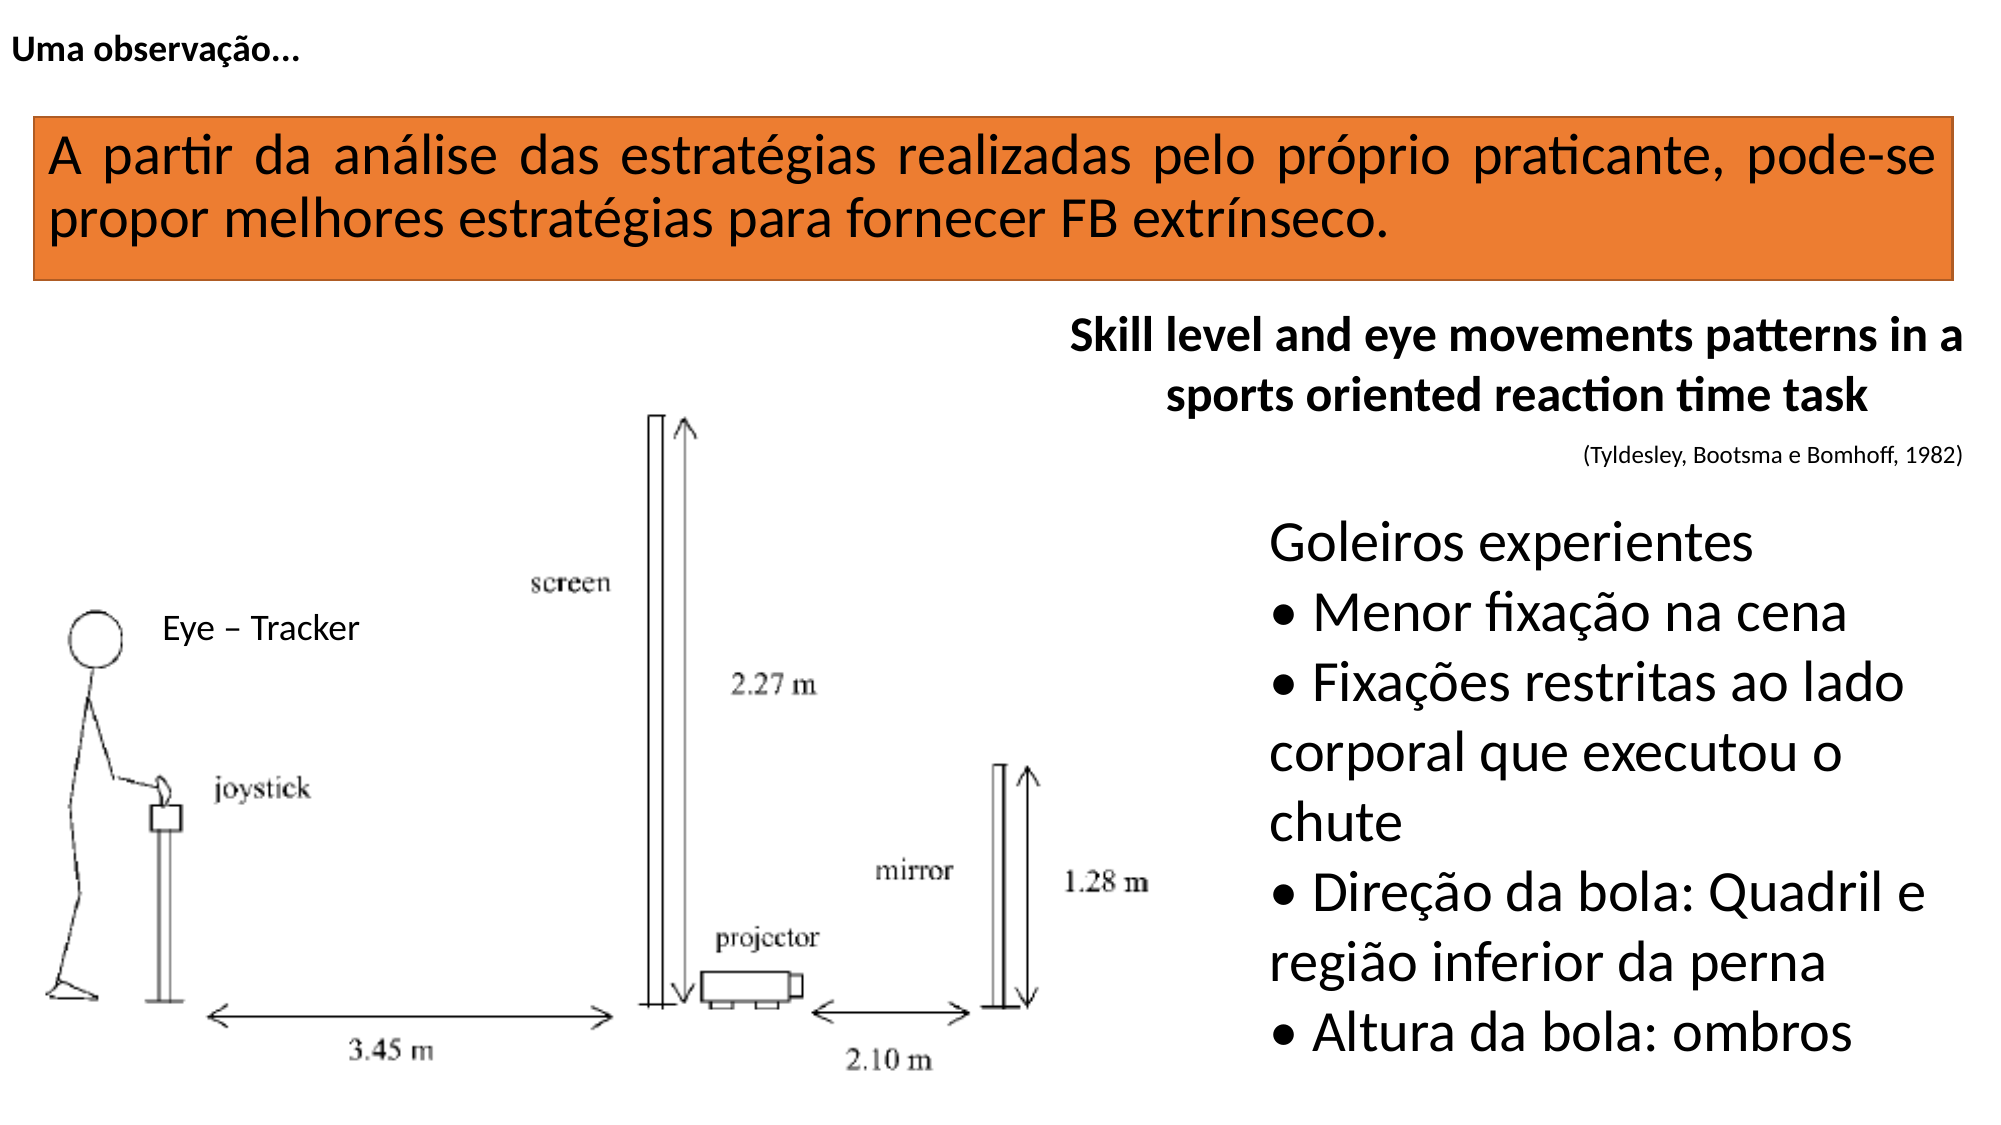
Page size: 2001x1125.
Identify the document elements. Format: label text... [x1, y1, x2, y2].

text_box (Tyldesley, Bootsma e Bomhoff, 1982) [1568, 431, 1979, 476]
text_box A partir da análise das estratégias realizadas pelo próprio praticante, pode-se propor melhores estratégias para fornecer FB extrínseco. [33, 116, 1953, 281]
text_box Goleiros experientes • Menor fixação na cena • Fixações restritas ao lado corporal que executou o chute • Direção da bola: Quadril e região inferior da perna • Altura da bola: ombros [1255, 495, 1979, 1071]
text_box Skill level and eye movements patterns in a sports oriented reaction time task [1017, 293, 2000, 474]
text_box Eye – Tracker [147, 595, 376, 656]
text_box Uma observação... [0, 16, 316, 76]
picture [44, 340, 1258, 1077]
